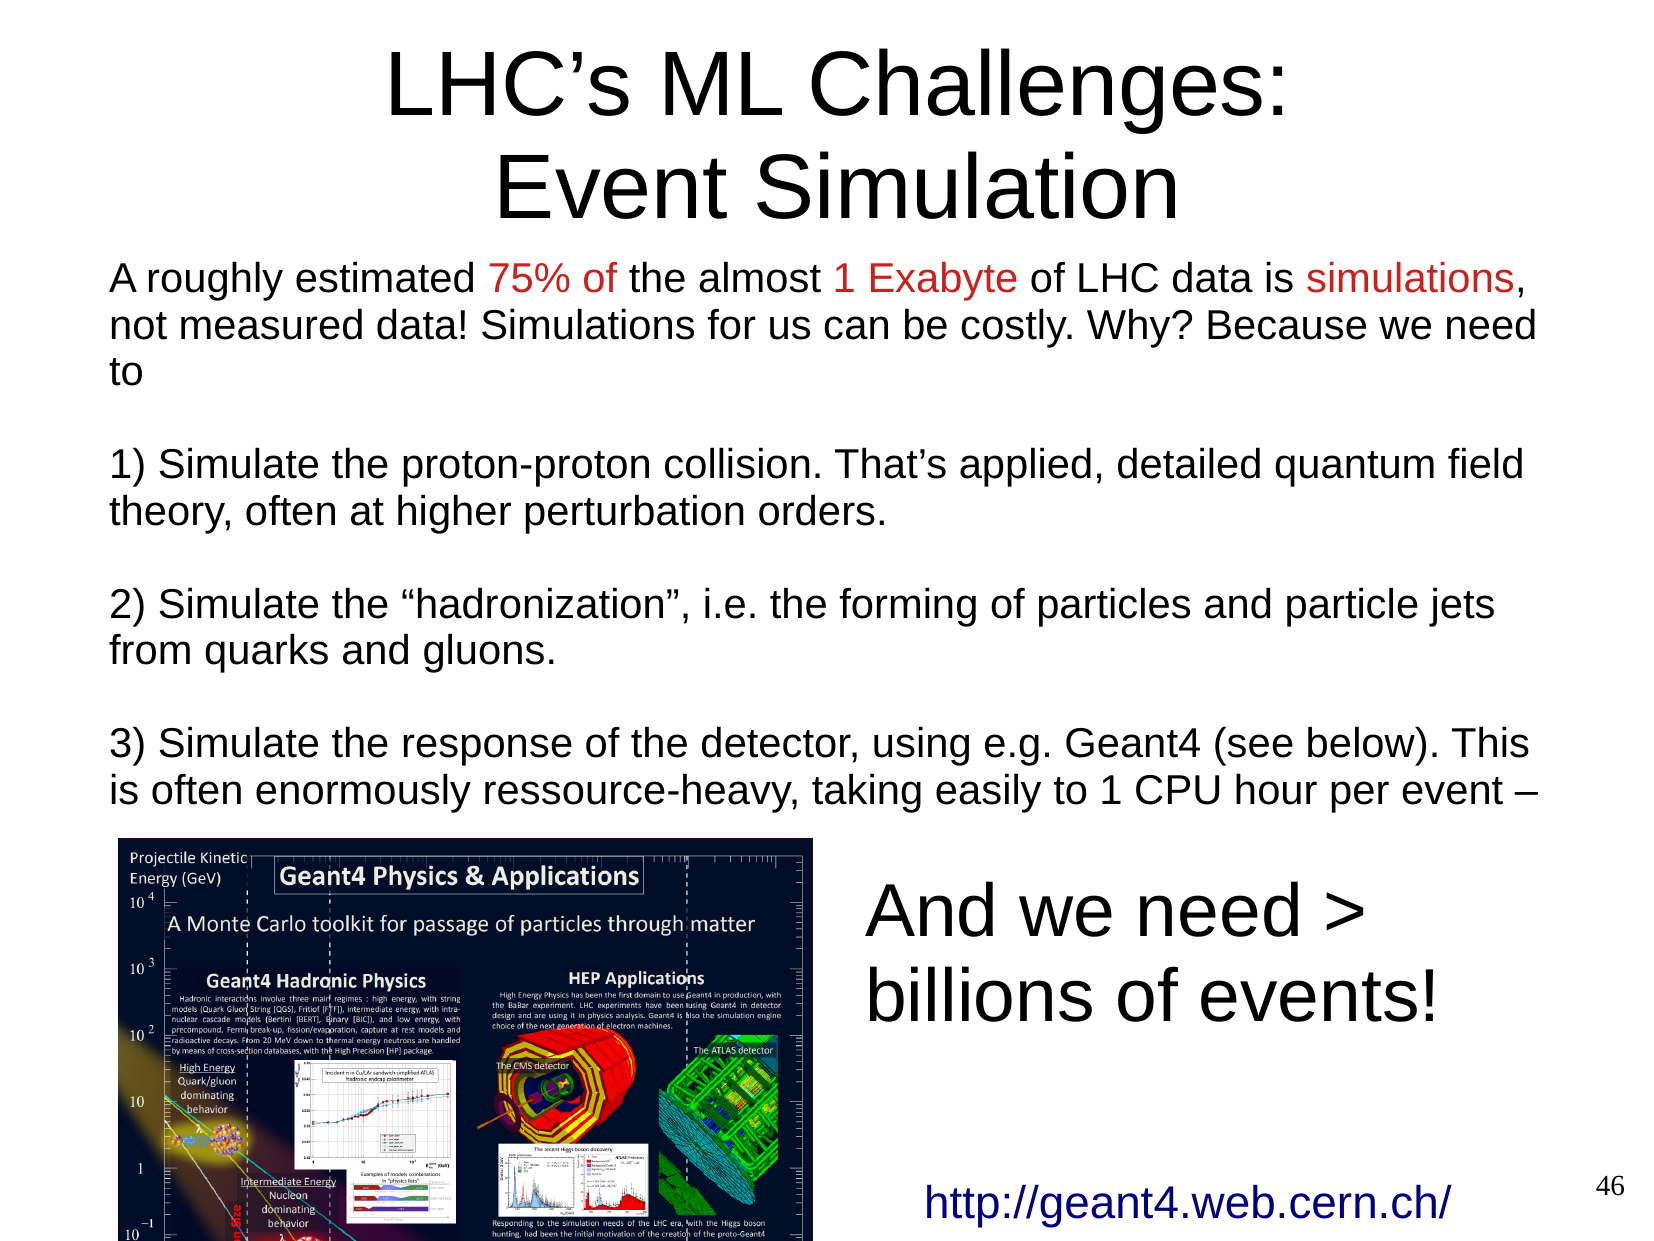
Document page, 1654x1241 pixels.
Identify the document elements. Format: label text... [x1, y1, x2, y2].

text_box http://geant4.web.cern.ch/ [909, 1169, 1524, 1236]
text_box A roughly estimated 75% of the almost 1 Exabyte of LHC data is simulations, not measured data! Simulations for us can be costly. Why? Because we need to 1) Simulate the proton-proton collision. That’s applied, detailed quantum field theory, often at higher perturbation orders. 2) Simulate the “hadronization”, i.e. the forming of particles and particle jets from quarks and gluons. 3) Simulate the response of the detector, using e.g. Geant4 (see below). This is often enormously ressource-heavy, taking easily to 1 CPU hour per event – [94, 247, 1583, 821]
picture [118, 838, 813, 1241]
title LHC’s ML Challenges: Event Simulation [94, 0, 1583, 247]
text_box And we need > billions of events! [850, 861, 1583, 1045]
